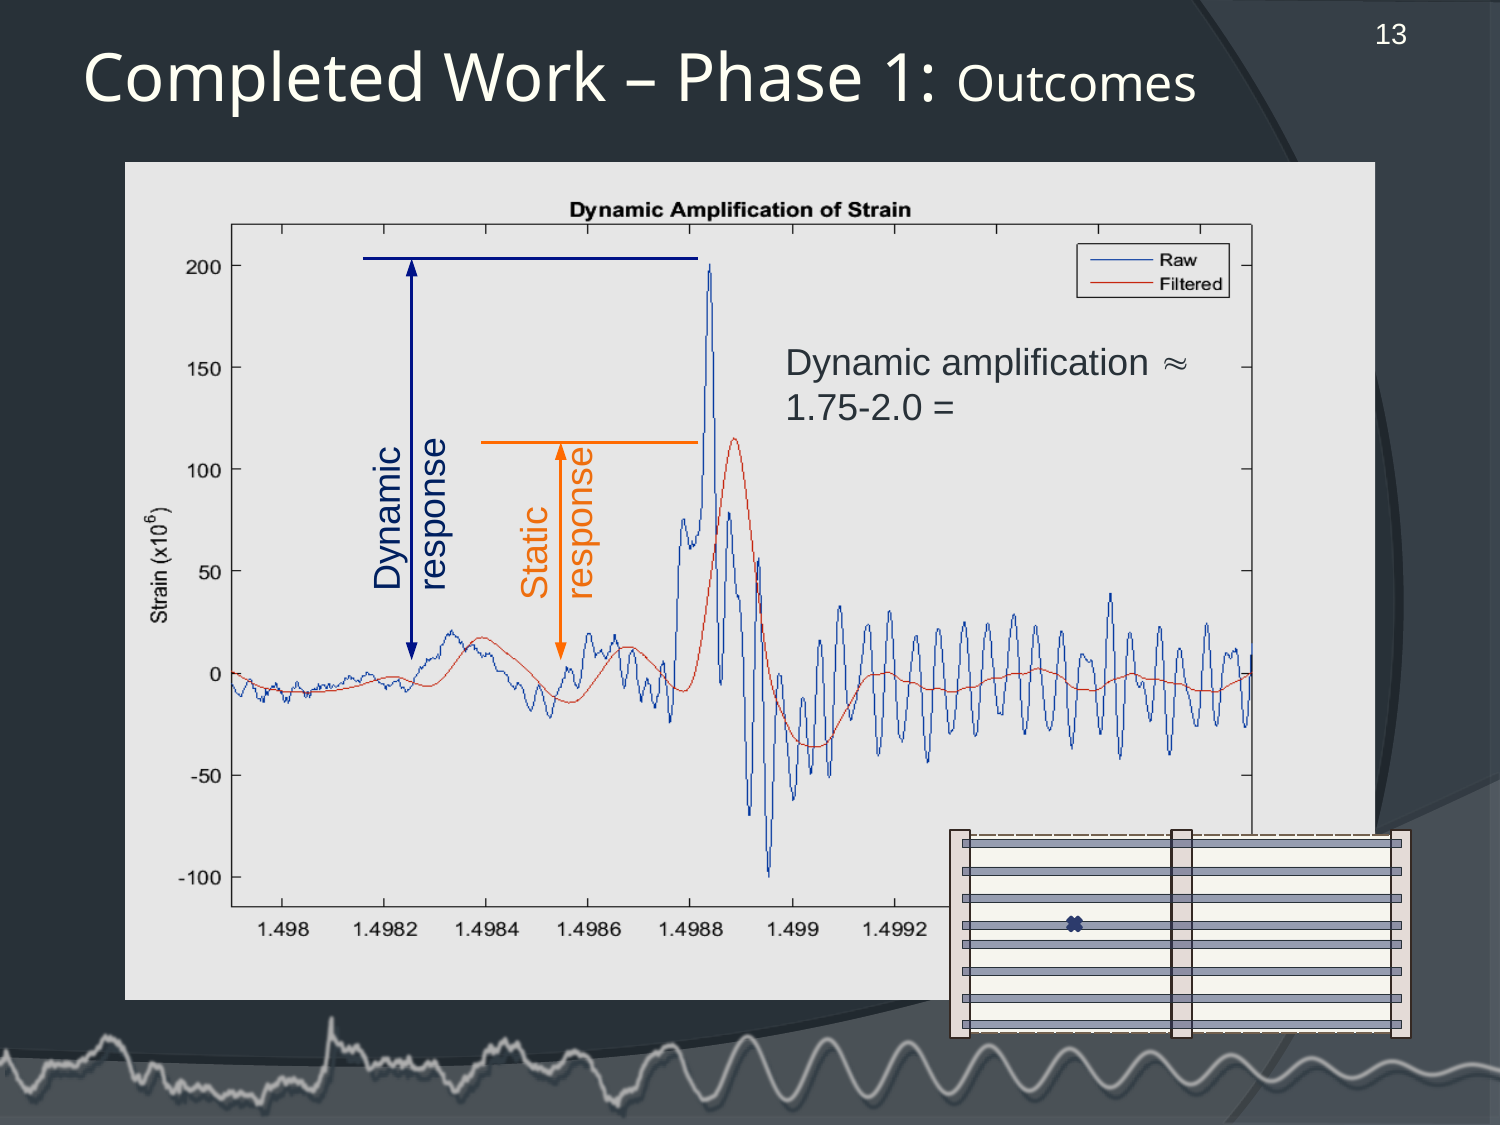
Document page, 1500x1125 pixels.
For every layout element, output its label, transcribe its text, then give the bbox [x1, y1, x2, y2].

text_box Static response [502, 389, 609, 616]
title Completed Work – Phase 1: Outcomes [75, 24, 1426, 125]
text_box [950, 830, 1411, 1038]
text_box <number> [1374, 0, 1500, 60]
text_box Dynamic response [354, 315, 461, 607]
text_box Dynamic amplification  1.75-2.0 = [770, 330, 1251, 463]
picture [0, 162, 1500, 1125]
